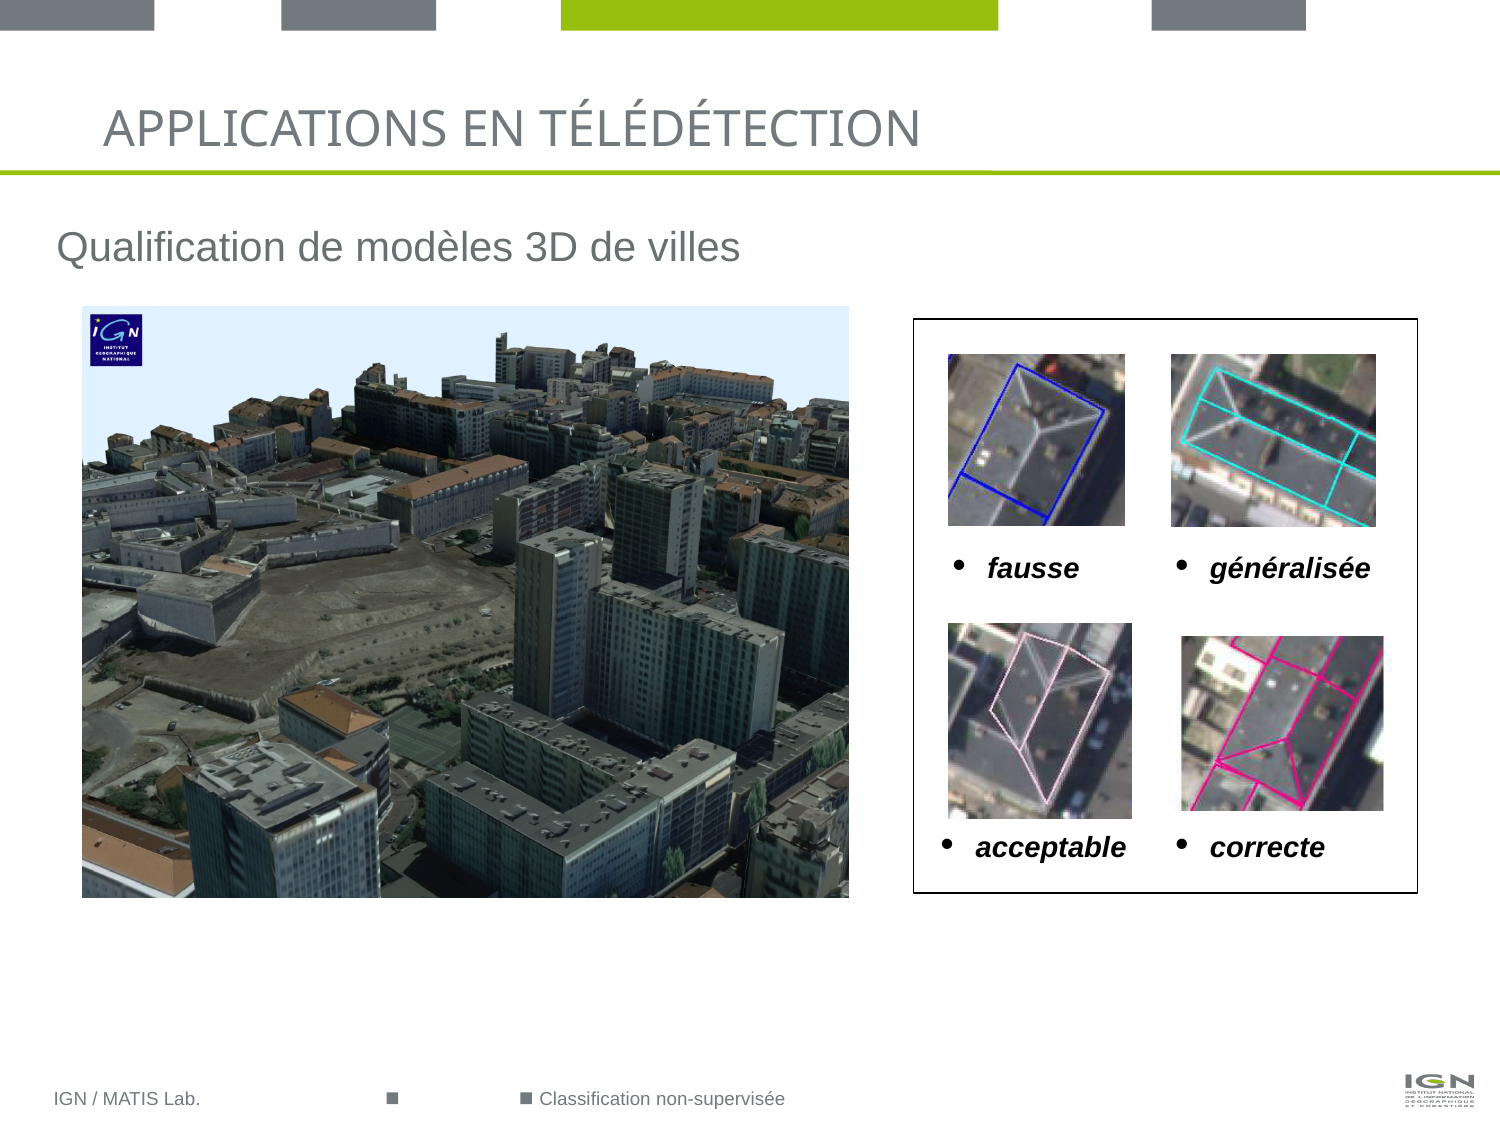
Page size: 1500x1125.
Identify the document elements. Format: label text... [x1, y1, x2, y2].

text_box Qualification de modèles 3D de villes [6, 212, 1500, 337]
text_box APPLICATIONS EN TÉLÉDÉTECTION [53, 80, 1425, 173]
text_box acceptable [925, 820, 1159, 871]
text_box IGN / MATIS Lab. [39, 1067, 360, 1125]
picture [82, 306, 849, 898]
text_box fausse [937, 541, 1159, 592]
text_box correcte [1159, 820, 1418, 871]
text_box généralisée [1159, 541, 1418, 592]
text_box Classification non-supervisée [524, 1067, 875, 1125]
picture [948, 354, 1125, 526]
picture [1171, 354, 1376, 527]
picture [1404, 1074, 1475, 1108]
picture [1159, 636, 1406, 811]
picture [948, 623, 1132, 819]
text_box [913, 318, 1418, 893]
